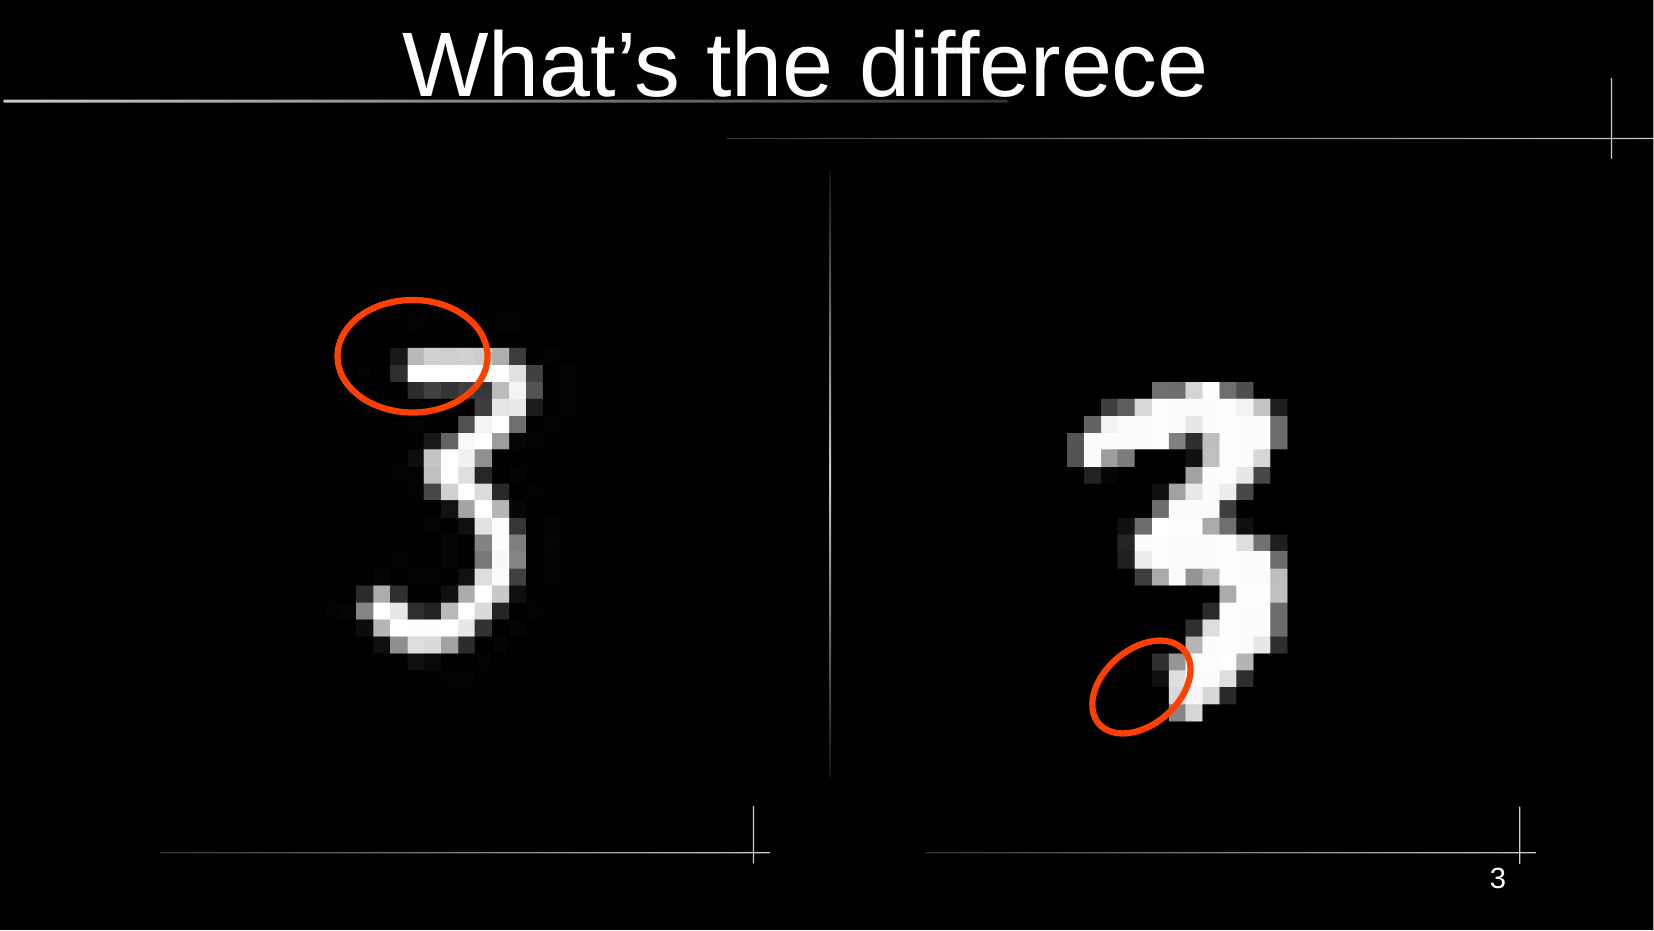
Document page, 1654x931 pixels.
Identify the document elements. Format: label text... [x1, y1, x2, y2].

picture [844, 230, 1571, 744]
title What’s the differece [23, 11, 1589, 119]
picture [82, 230, 810, 744]
